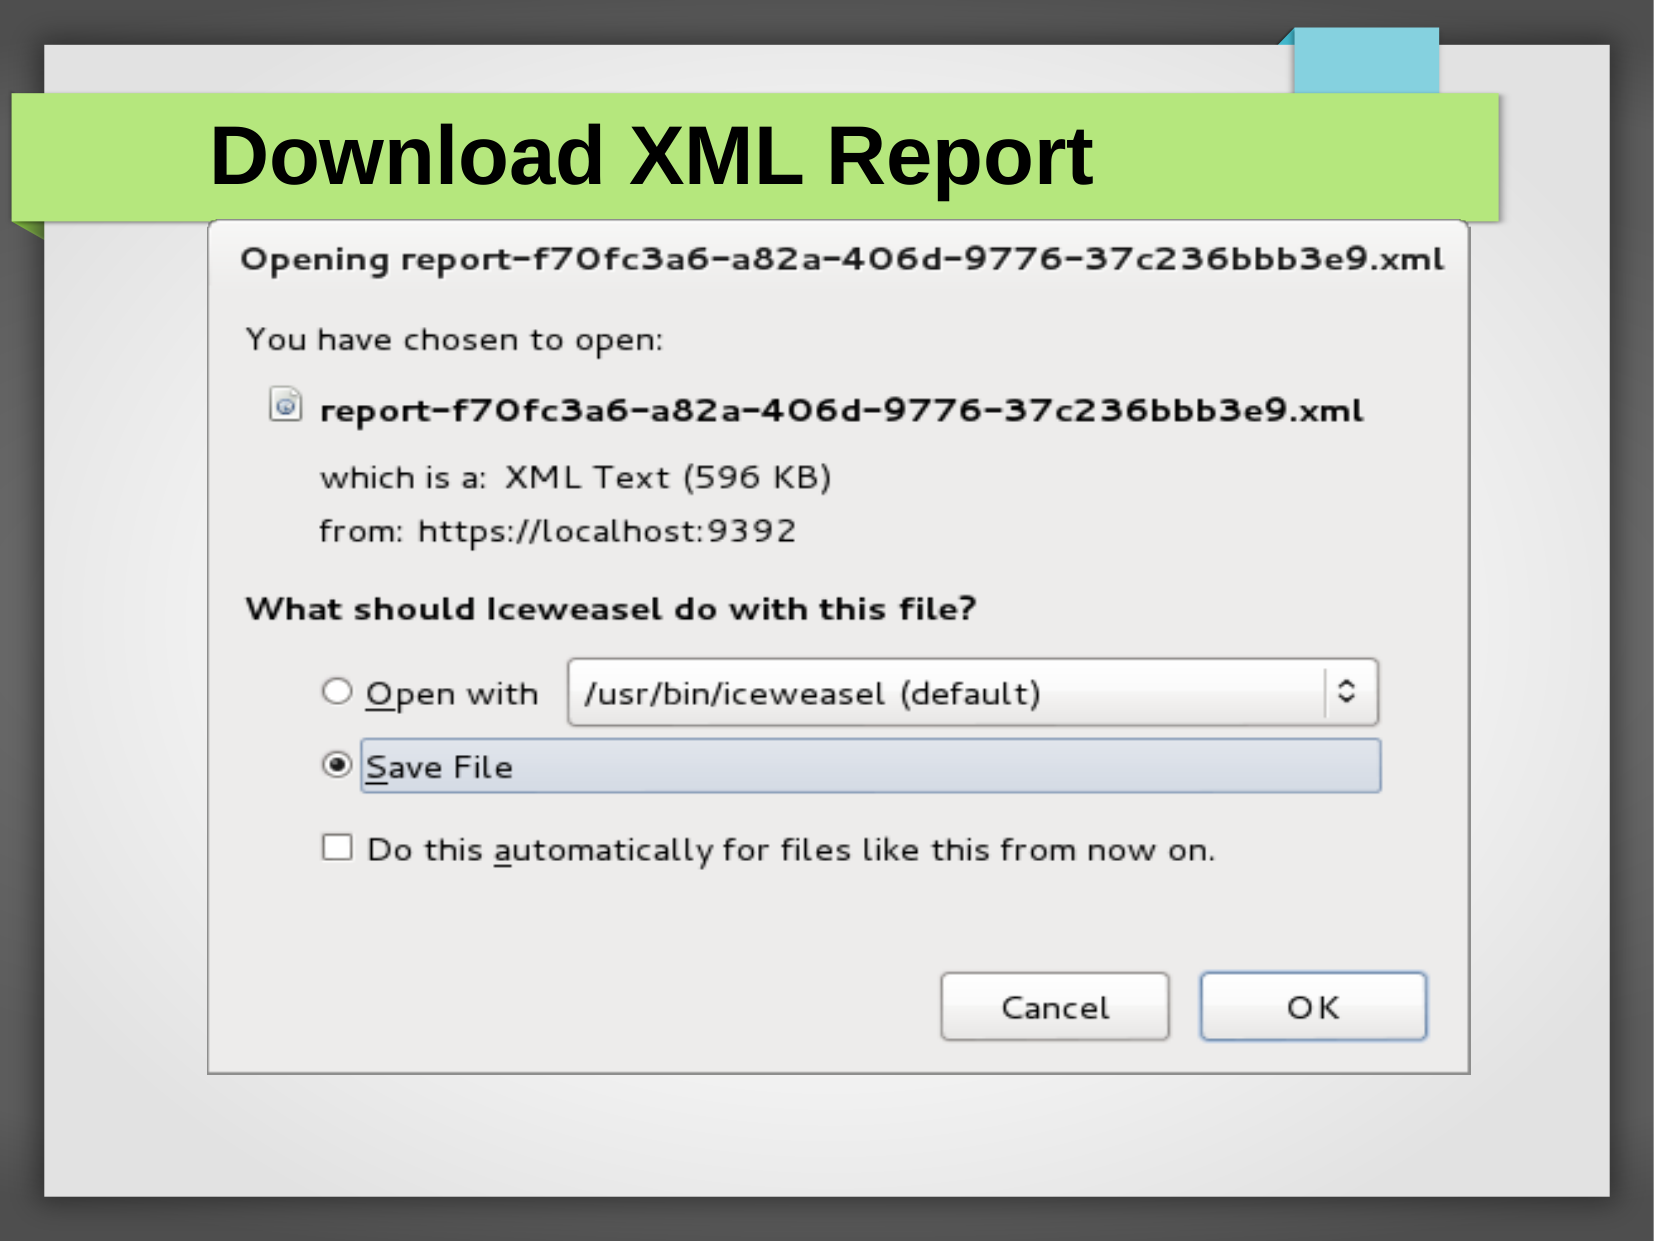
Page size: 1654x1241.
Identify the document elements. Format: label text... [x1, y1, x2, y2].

text_box Download XML Report [194, 102, 1111, 211]
picture [0, 0, 1654, 1241]
